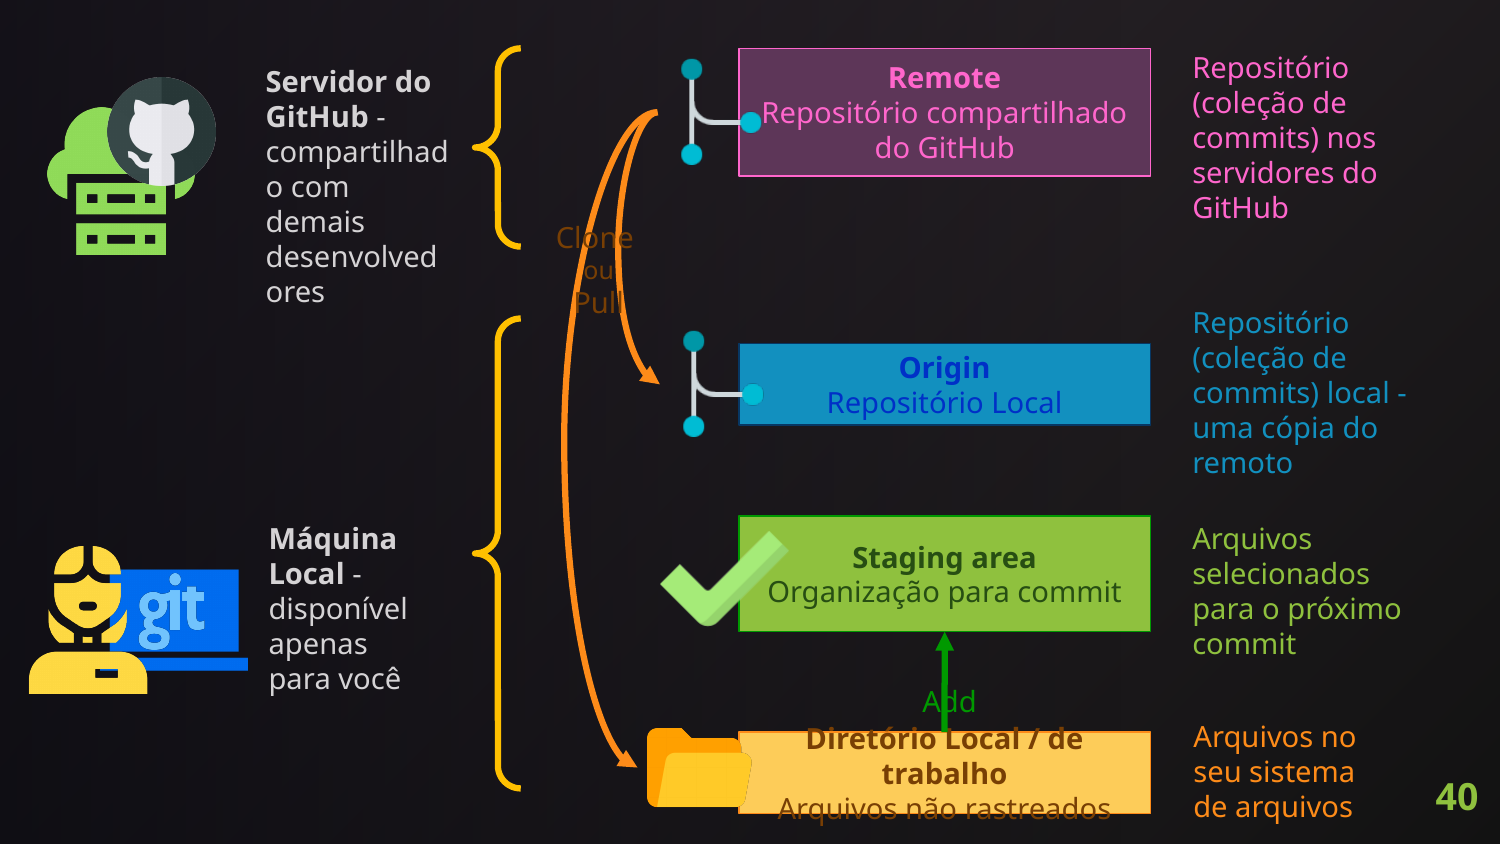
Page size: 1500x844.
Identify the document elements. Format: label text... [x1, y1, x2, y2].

picture [657, 48, 786, 176]
text_box Clone ou Pull [539, 204, 658, 326]
text_box Arquivos selecionados para o próximo commit [1177, 505, 1447, 597]
picture [660, 514, 789, 643]
text_box Repositório (coleção de commits) nos servidores do GitHub [1177, 34, 1475, 126]
picture [47, 77, 216, 255]
text_box Repositório (coleção de commits) local - uma cópia do remoto [1177, 289, 1463, 479]
text_box Máquina Local - disponível apenas para você [253, 505, 450, 704]
picture [659, 320, 788, 449]
text_box Remote Repositório compartilhado do GitHub [786, 48, 1151, 176]
text_box Servidor do GitHub - compartilhado com demais desenvolvedores [250, 48, 469, 278]
text_box Origin Repositório Local [788, 343, 1151, 425]
text_box Add [890, 659, 1009, 742]
text_box Arquivos no seu sistema de arquivos [1178, 703, 1380, 832]
text_box Diretório Local / de trabalho Arquivos não rastreados [756, 732, 1151, 814]
slide_number <number> [1407, 752, 1494, 844]
picture [637, 708, 756, 827]
text_box Staging area Organização para commit [789, 515, 1151, 632]
picture [14, 546, 248, 694]
